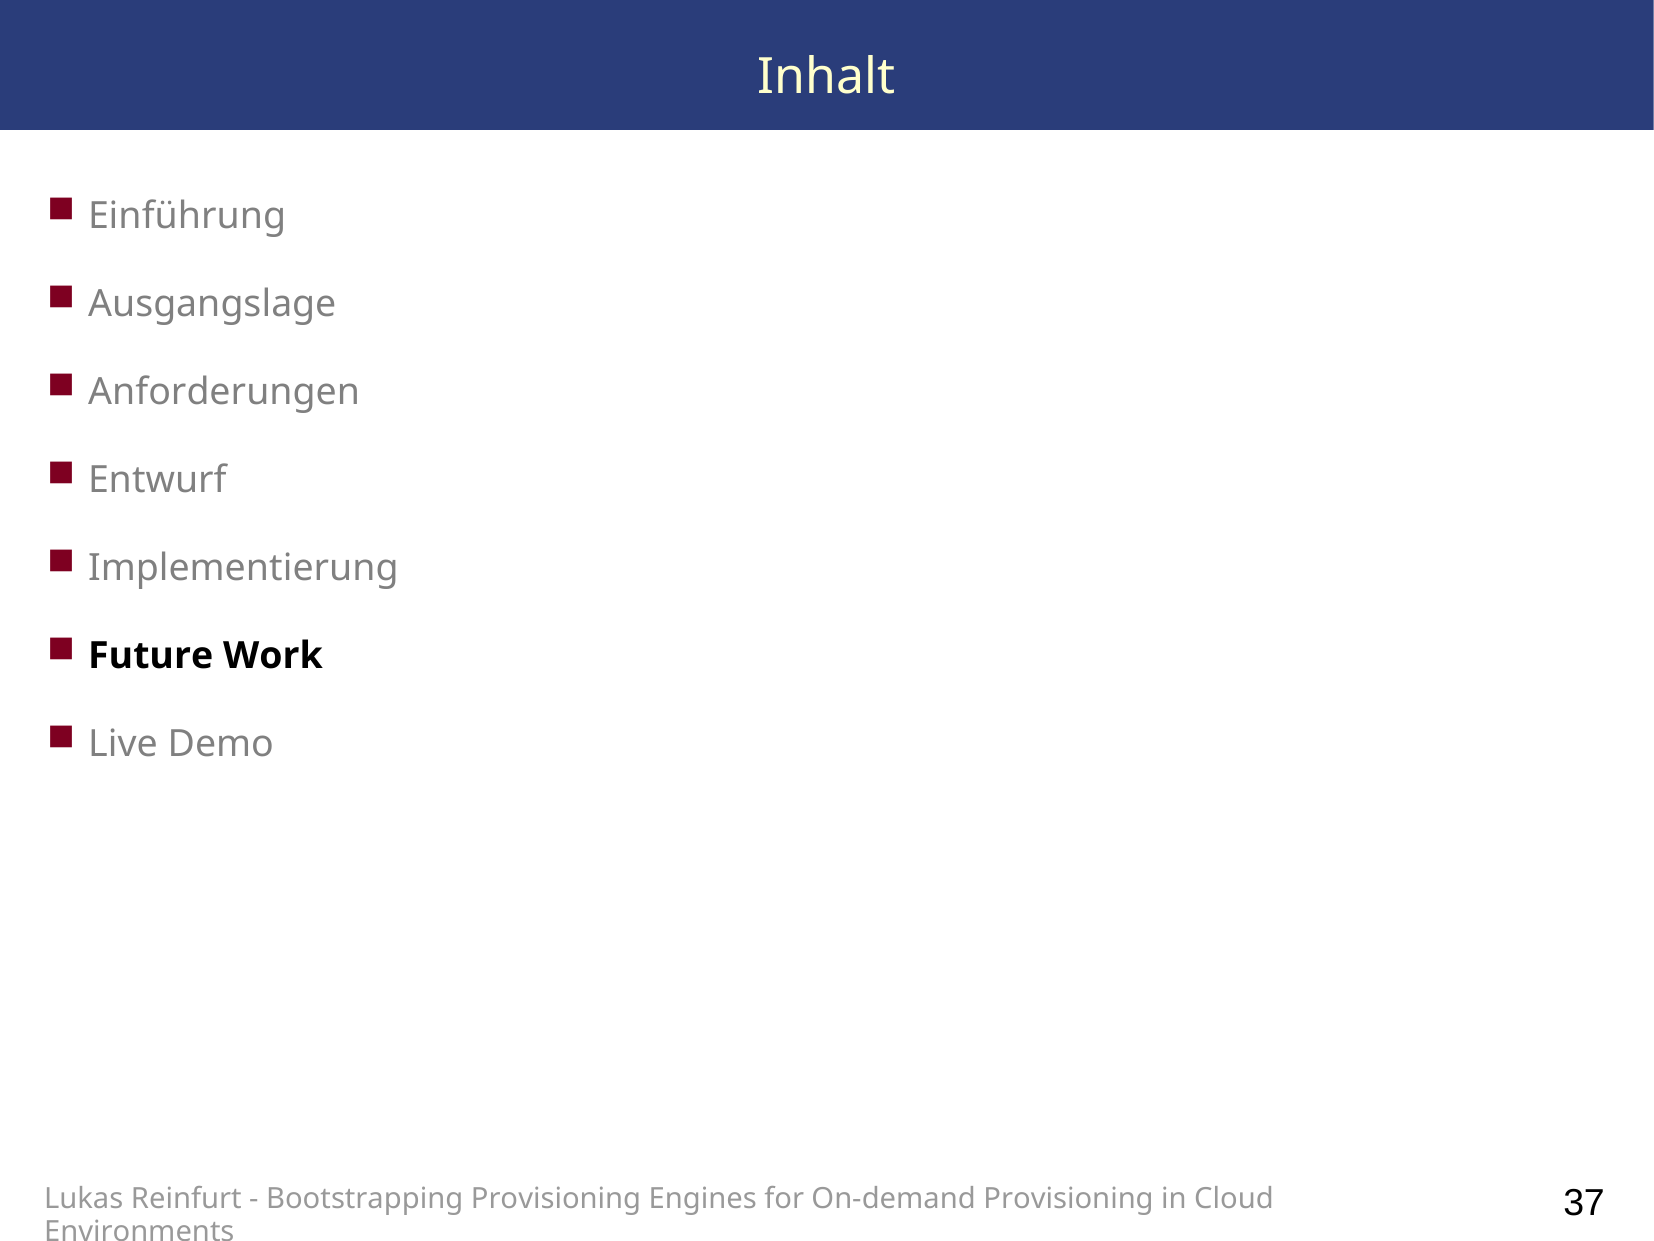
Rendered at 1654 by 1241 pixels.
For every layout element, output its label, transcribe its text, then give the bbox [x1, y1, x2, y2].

text_box Einführung Ausgangslage Anforderungen Entwurf Implementierung Future Work Live Demo [47, 177, 1607, 1146]
title Inhalt [23, 23, 1630, 119]
